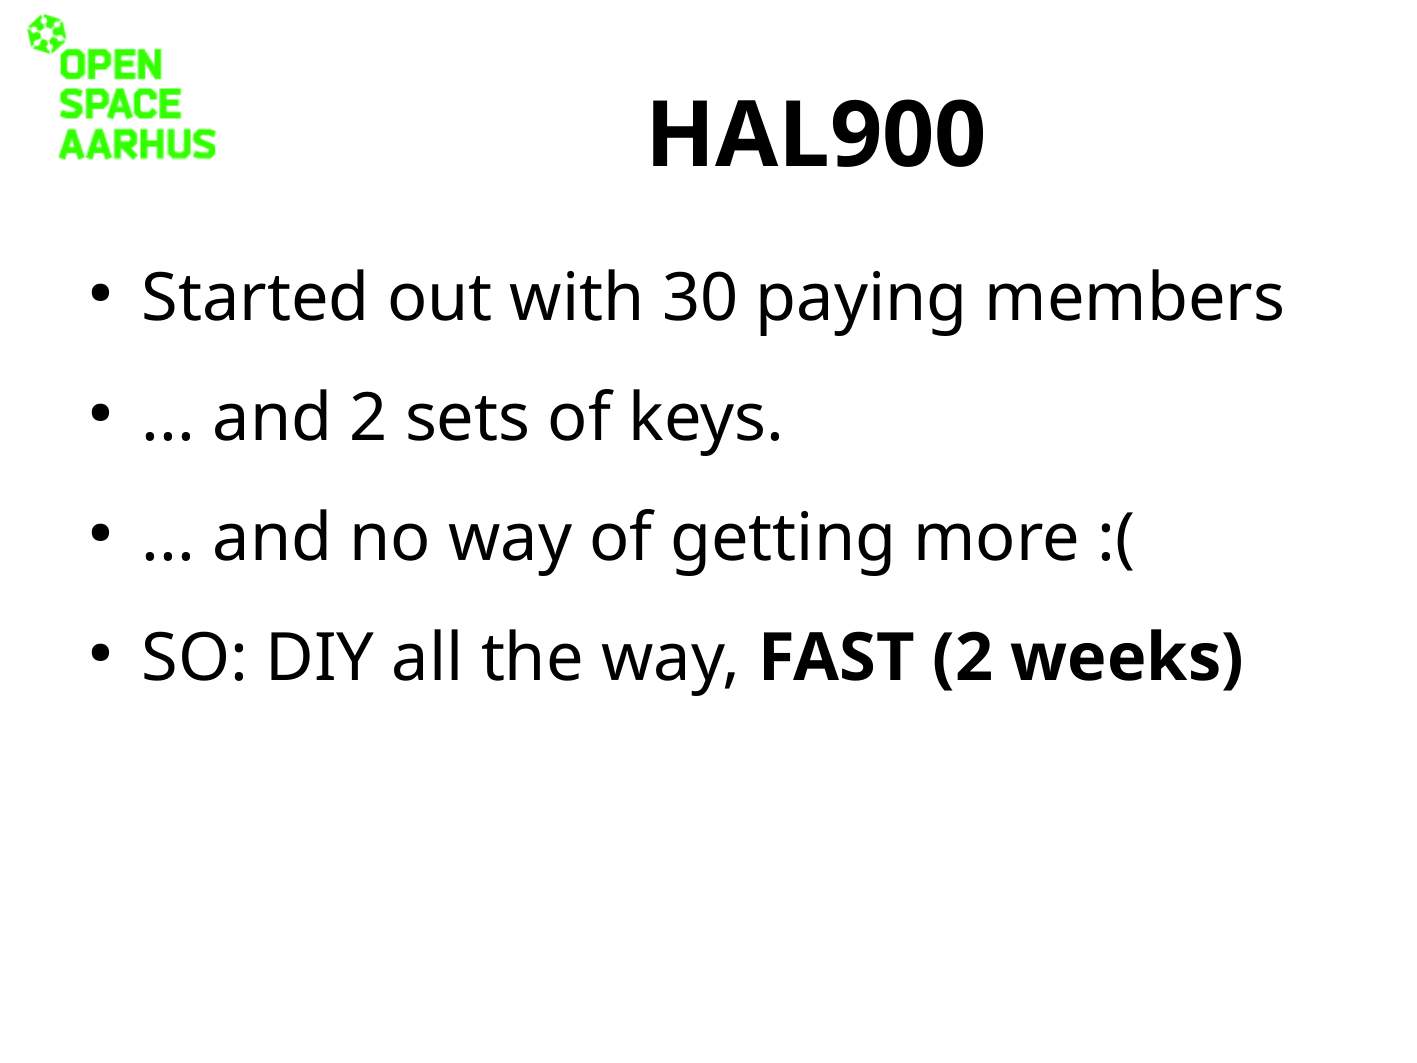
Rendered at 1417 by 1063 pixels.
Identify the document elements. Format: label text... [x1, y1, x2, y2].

title HAL900 [286, 42, 1346, 220]
picture [0, 0, 344, 188]
list Started out with 30 paying members ... and 2 sets of keys. ... and no way of getting more :( SO: DIY all the way, FAST (2 weeks) [70, 248, 1346, 950]
